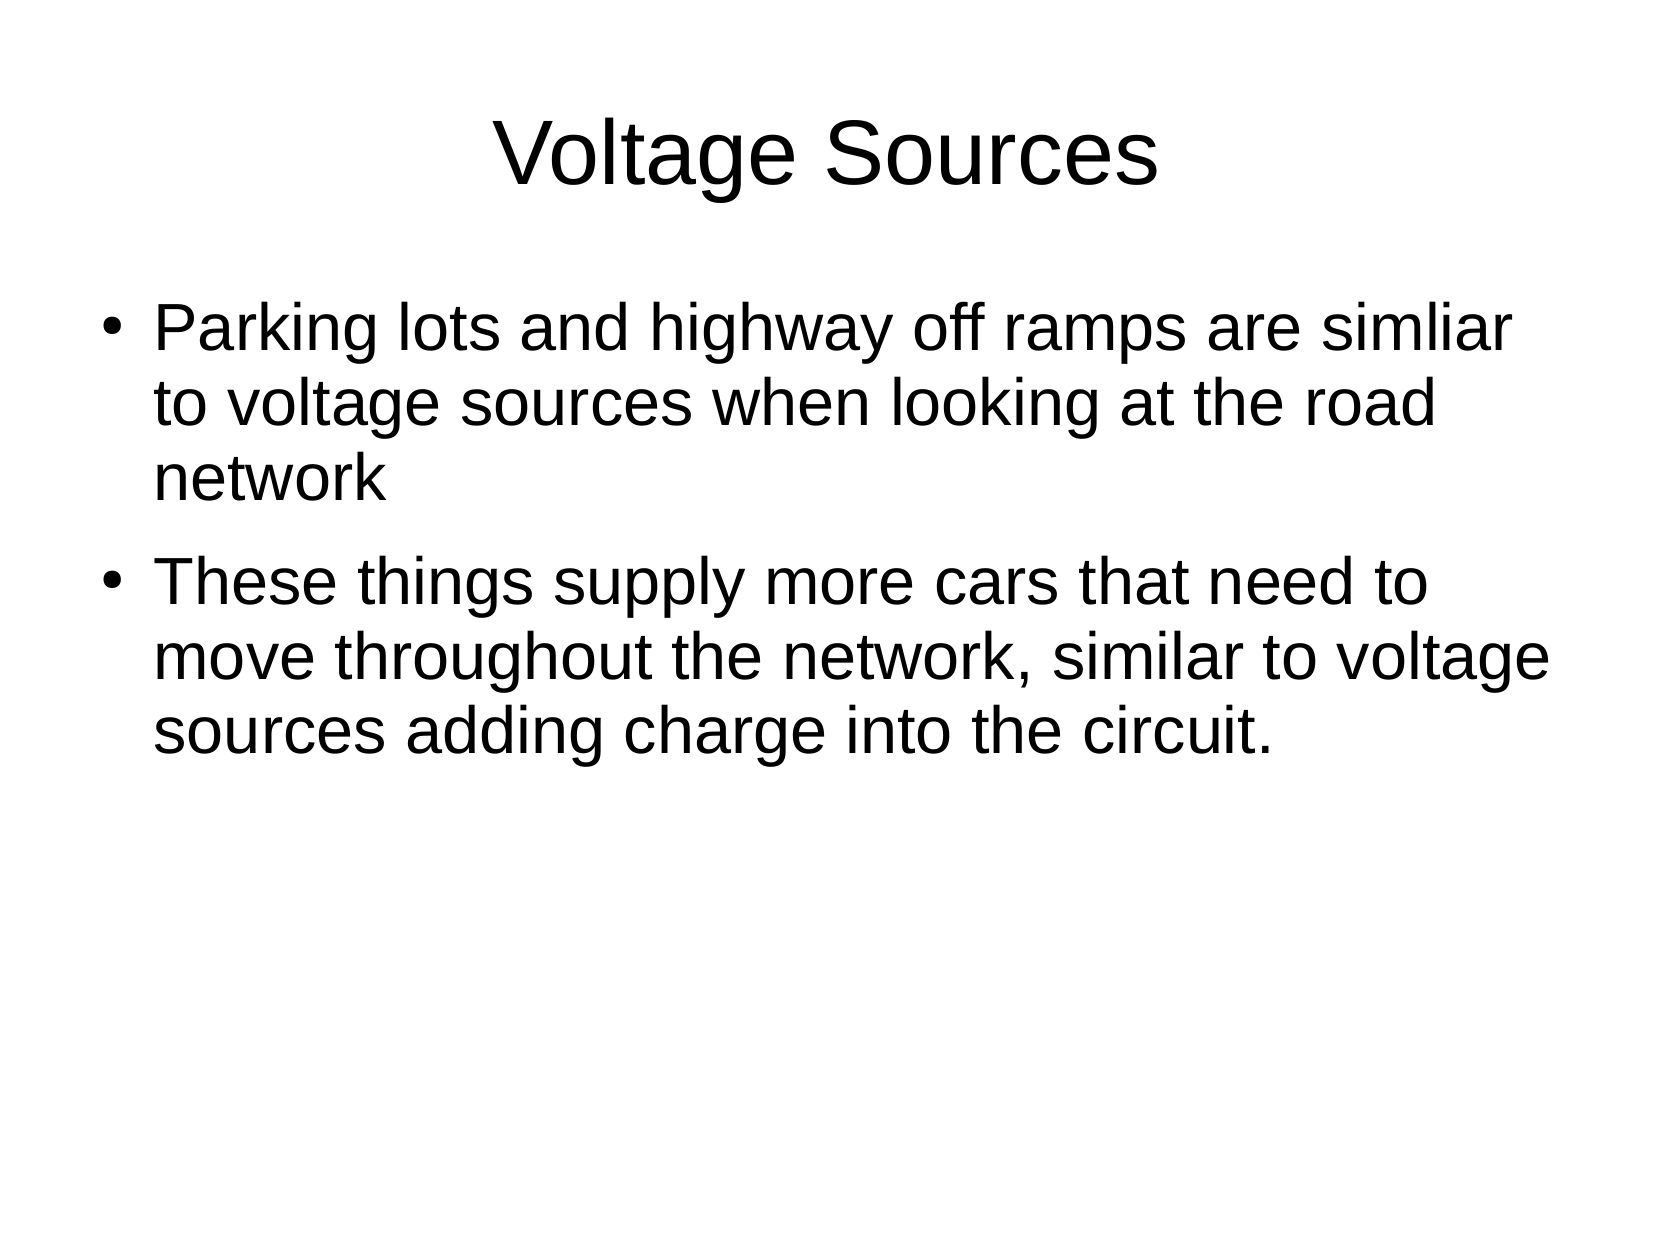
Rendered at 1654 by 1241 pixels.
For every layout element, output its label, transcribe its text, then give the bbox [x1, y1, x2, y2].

title Voltage Sources [82, 49, 1571, 257]
list Parking lots and highway off ramps are simliar to voltage sources when looking at the road network These things supply more cars that need to move throughout the network, similar to voltage sources adding charge into the circuit. [82, 290, 1571, 1010]
